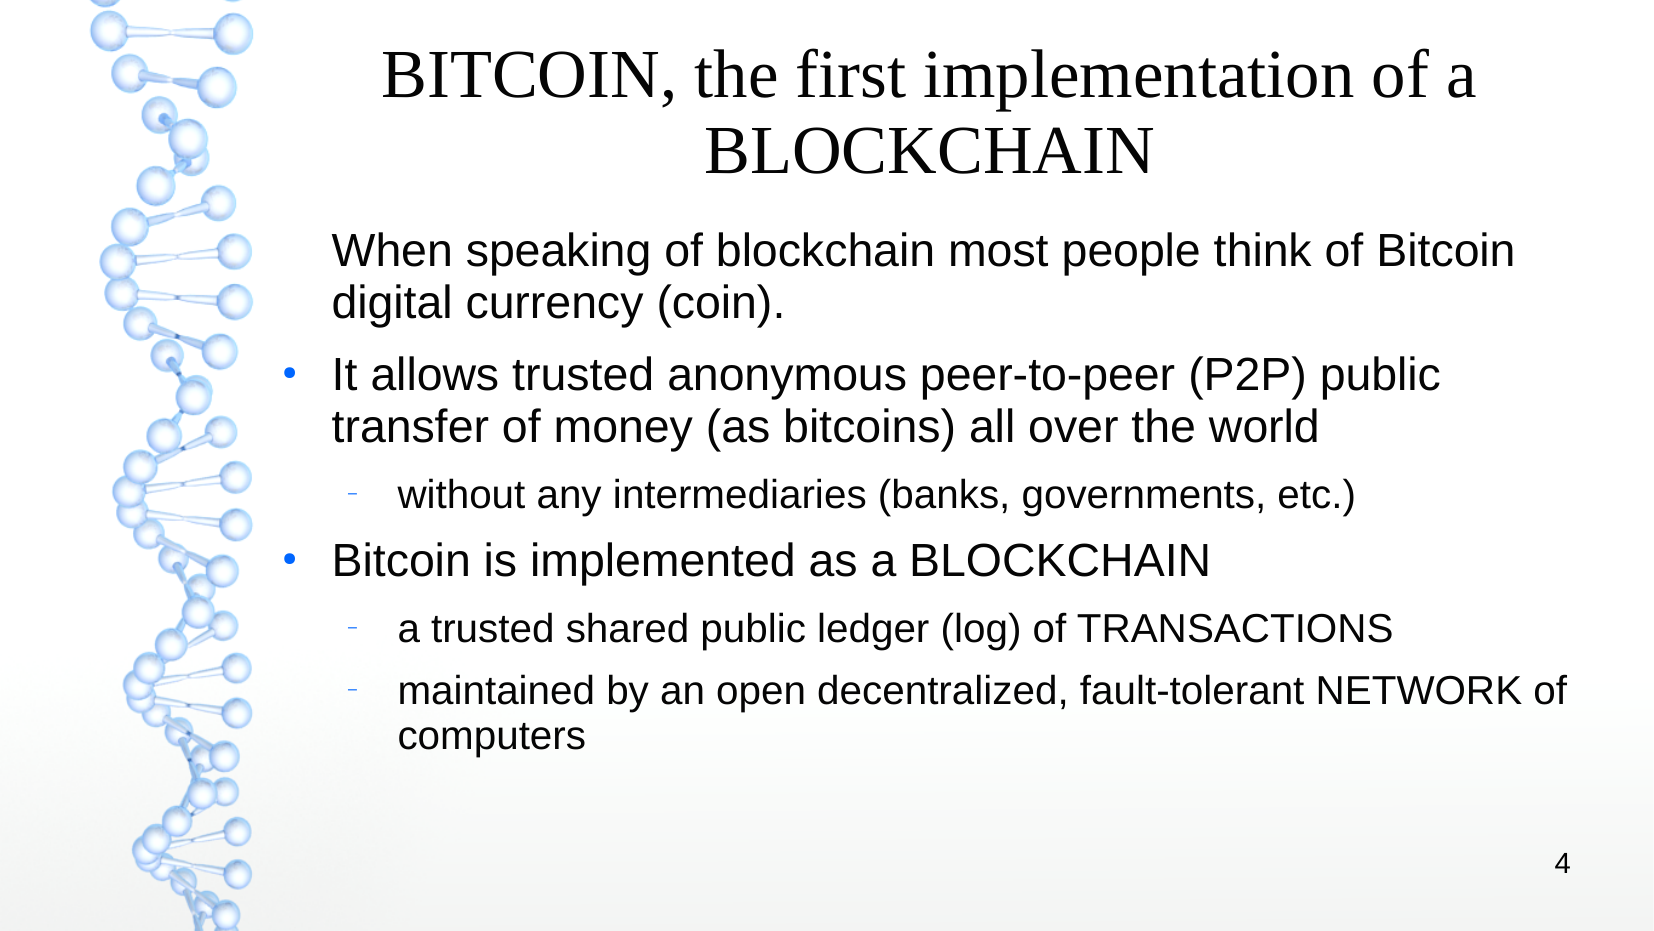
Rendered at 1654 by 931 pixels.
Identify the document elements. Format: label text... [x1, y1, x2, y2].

title BITCOIN, the first implementation of a BLOCKCHAIN [265, 35, 1595, 189]
picture [0, 0, 1654, 931]
list When speaking of blockchain most people think of Bitcoin digital currency (coin). It allows trusted anonymous peer-to-peer (P2P) public transfer of money (as bitcoins) all over the world without any intermediaries (banks, governments, etc.) Bitcoin is implemented as a BLOCKCHAIN a trusted shared public ledger (log) of TRANSACTIONS maintained by an open decentralized, fault-tolerant NETWORK of computers [265, 224, 1595, 764]
